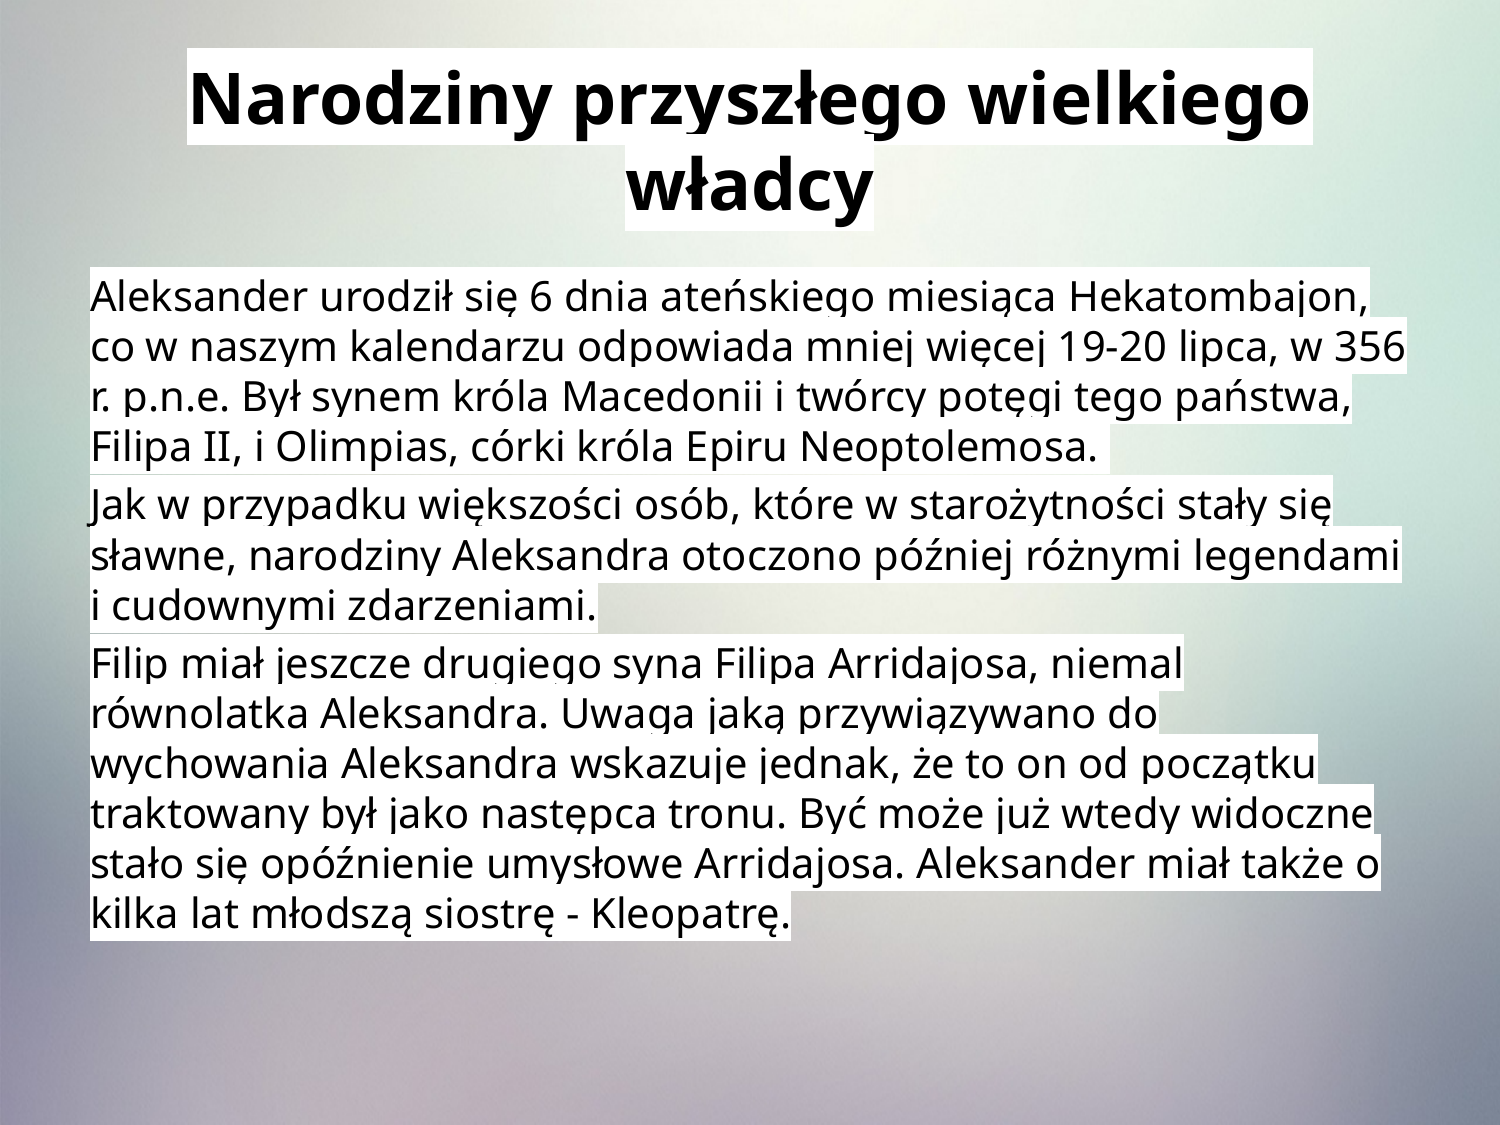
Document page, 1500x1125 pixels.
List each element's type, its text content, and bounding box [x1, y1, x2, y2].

title Narodziny przyszłego wielkiego władcy [75, 45, 1425, 233]
picture [0, 0, 1500, 1125]
list Aleksander urodził się 6 dnia ateńskiego miesiąca Hekatombajon, co w naszym kalendarzu odpowiada mniej więcej 19-20 lipca, w 356 r. p.n.e. Był synem króla Macedonii i twórcy potęgi tego państwa, Filipa II, i Olimpias, córki króla Epiru Neoptolemosa. Jak w przypadku większości osób, które w starożytności stały się sławne, narodziny Aleksandra otoczono później różnymi legendami i cudownymi zdarzeniami. Filip miał jeszcze drugiego syna Filipa Arridajosa, niemal równolatka Aleksandra. Uwaga jaką przywiązywano do wychowania Aleksandra wskazuje jednak, że to on od początku traktowany był jako następca tronu. Być może już wtedy widoczne stało się opóźnienie umysłowe Arridajosa. Aleksander miał także o kilka lat młodszą siostrę - Kleopatrę. [75, 262, 1425, 1005]
